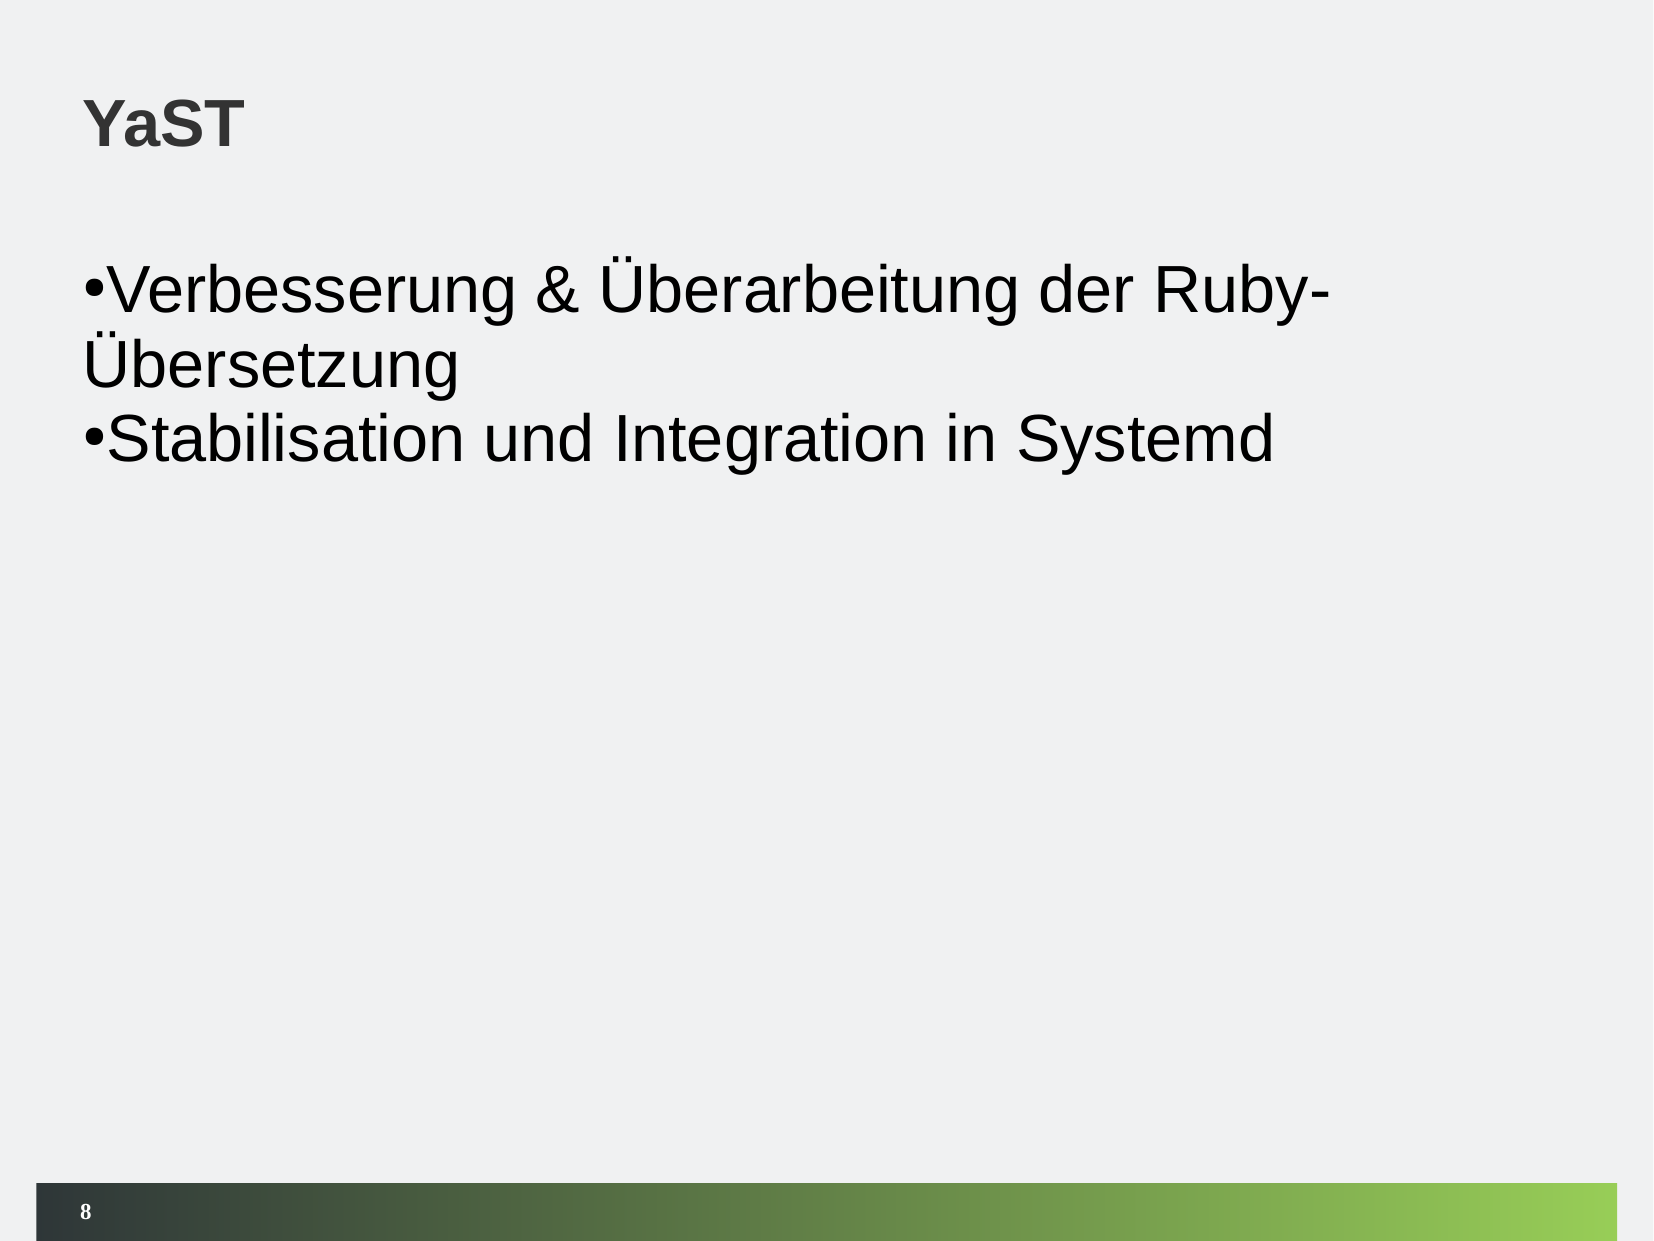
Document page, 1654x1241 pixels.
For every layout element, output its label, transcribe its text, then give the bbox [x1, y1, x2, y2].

subtitle Verbesserung & Überarbeitung der Ruby-Übersetzung Stabilisation und Integration in Systemd [82, 0, 1571, 774]
picture [0, 0, 1654, 1241]
